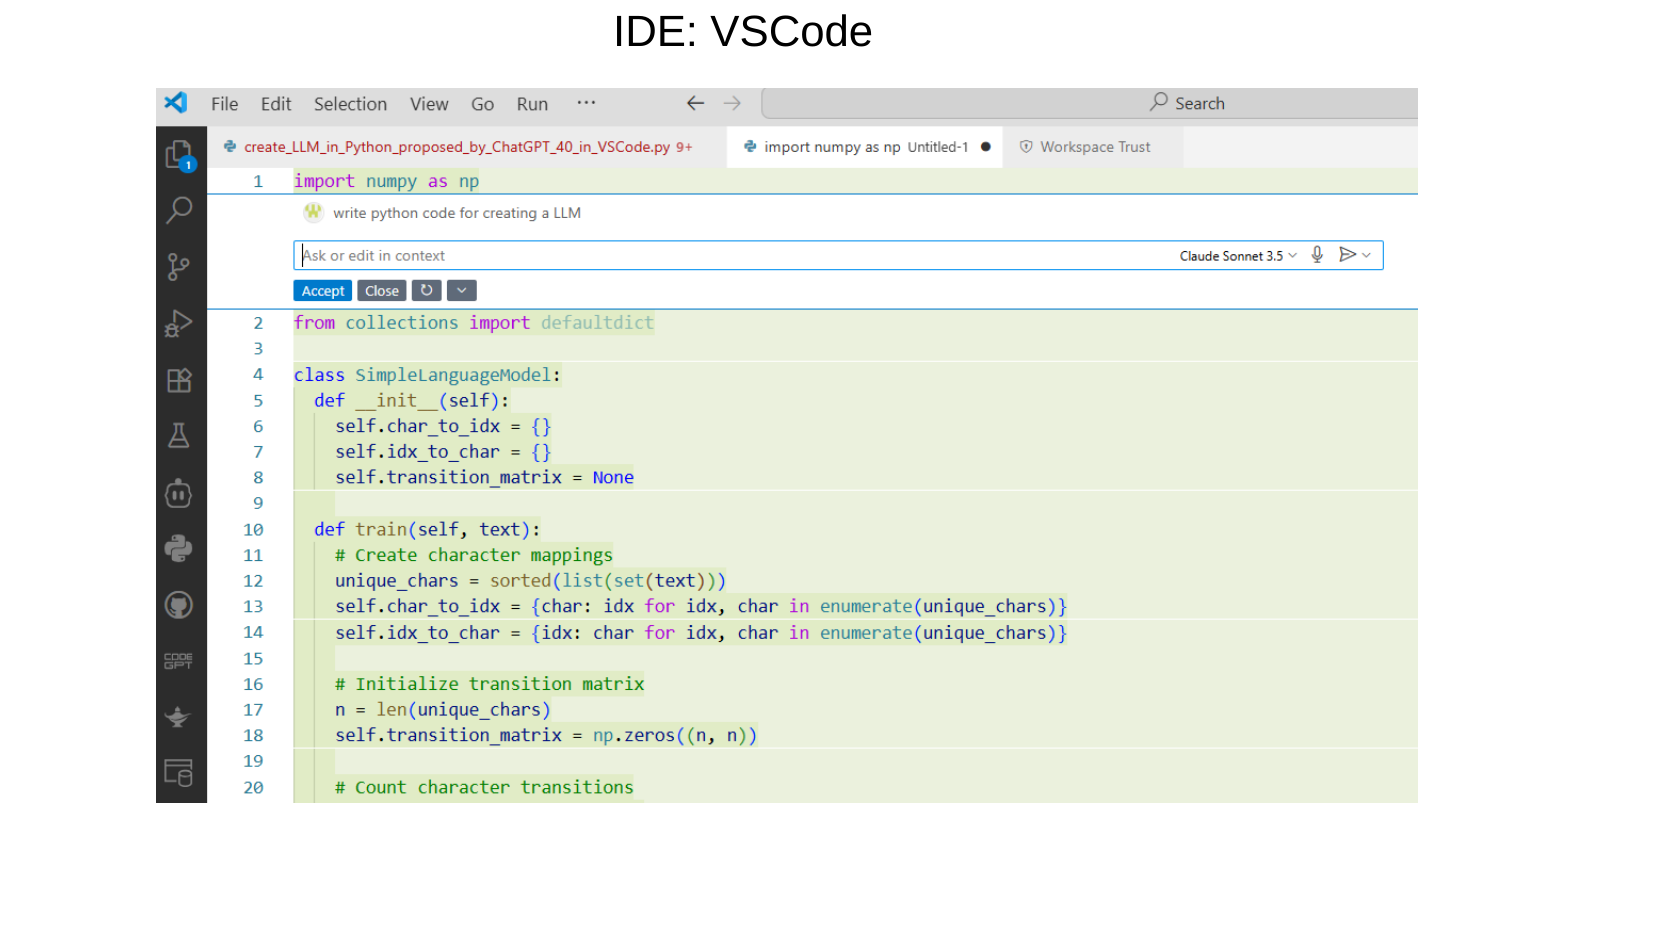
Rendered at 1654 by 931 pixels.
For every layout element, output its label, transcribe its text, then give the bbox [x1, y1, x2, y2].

picture [156, 88, 1418, 804]
text_box IDE: VSCode [598, 0, 1004, 102]
